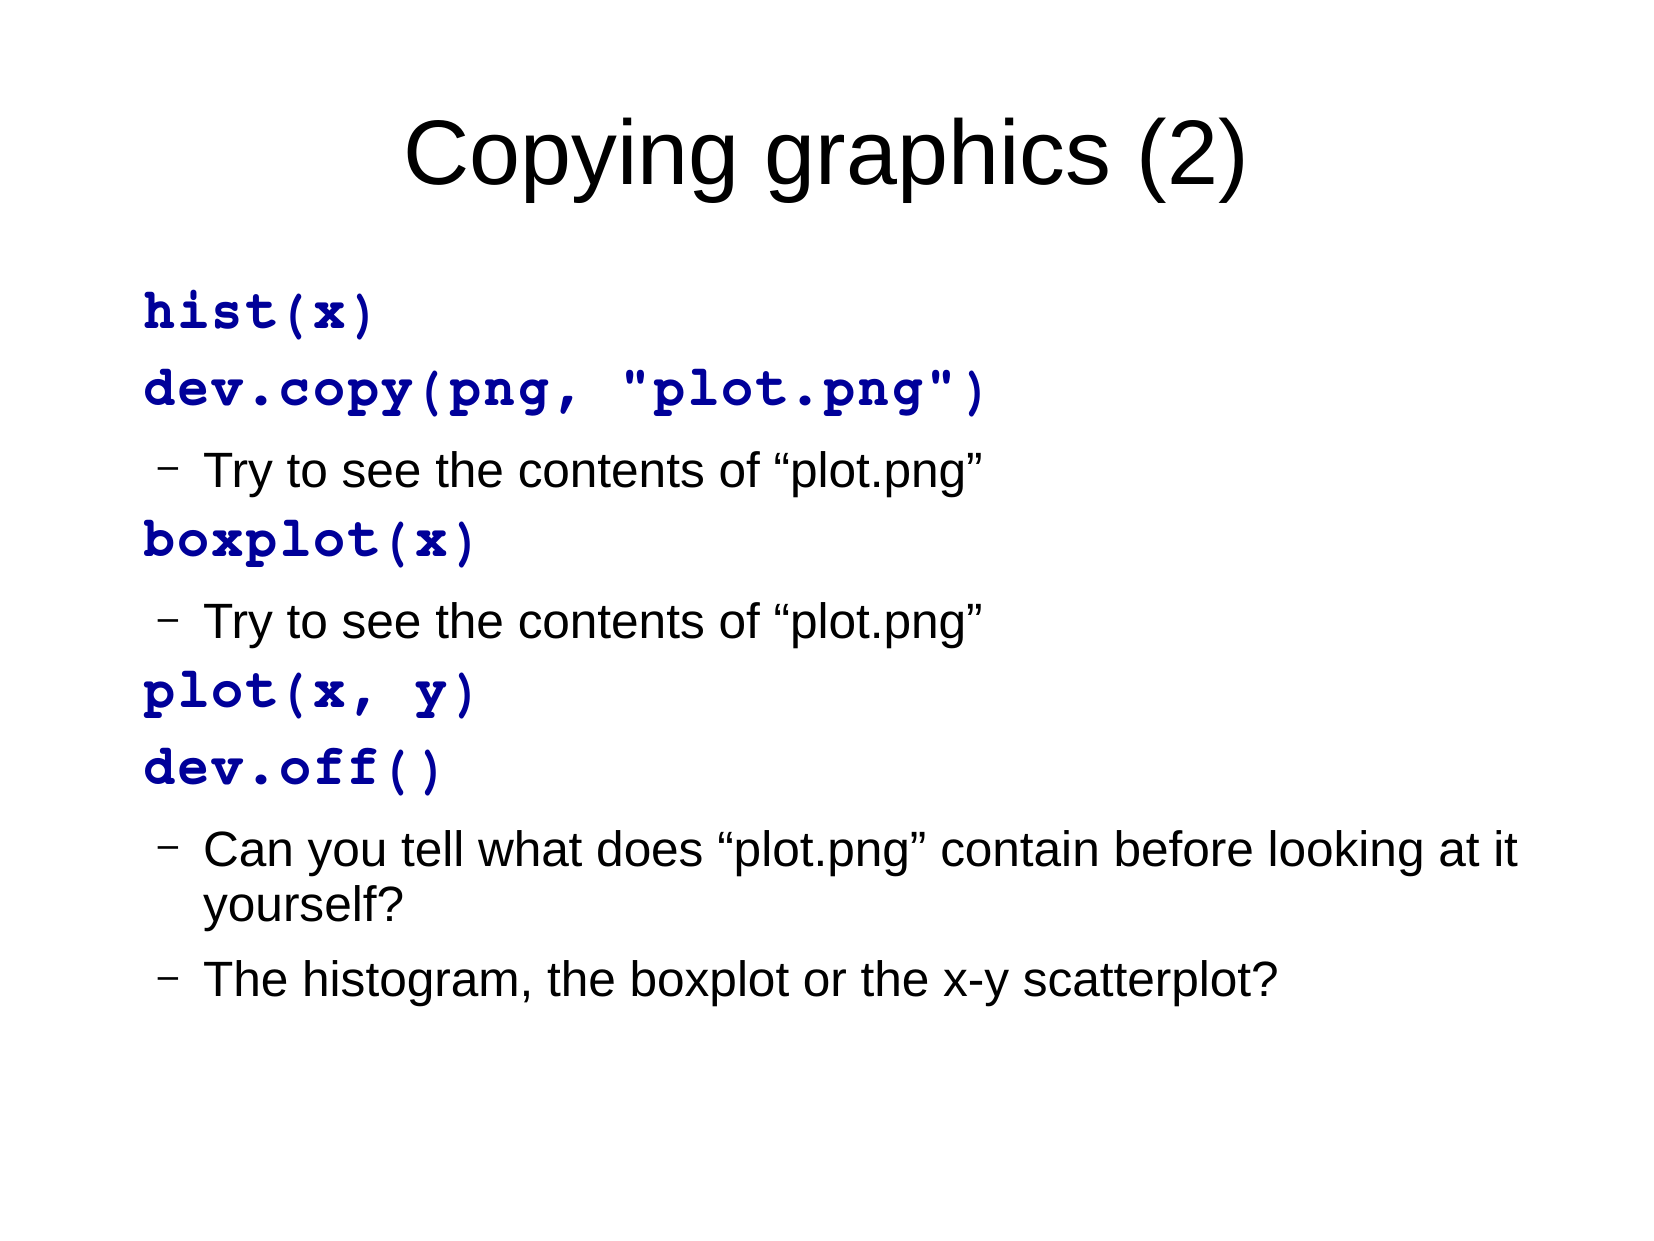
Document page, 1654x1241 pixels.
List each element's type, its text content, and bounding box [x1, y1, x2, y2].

list hist(x) dev.copy(png, "plot.png") Try to see the contents of “plot.png” boxplot(x) Try to see the contents of “plot.png” plot(x, y) dev.off() Can you tell what does “plot.png” contain before looking at it yourself? The histogram, the boxplot or the x-y scatterplot? [82, 290, 1571, 1010]
title Copying graphics (2) [82, 49, 1571, 257]
